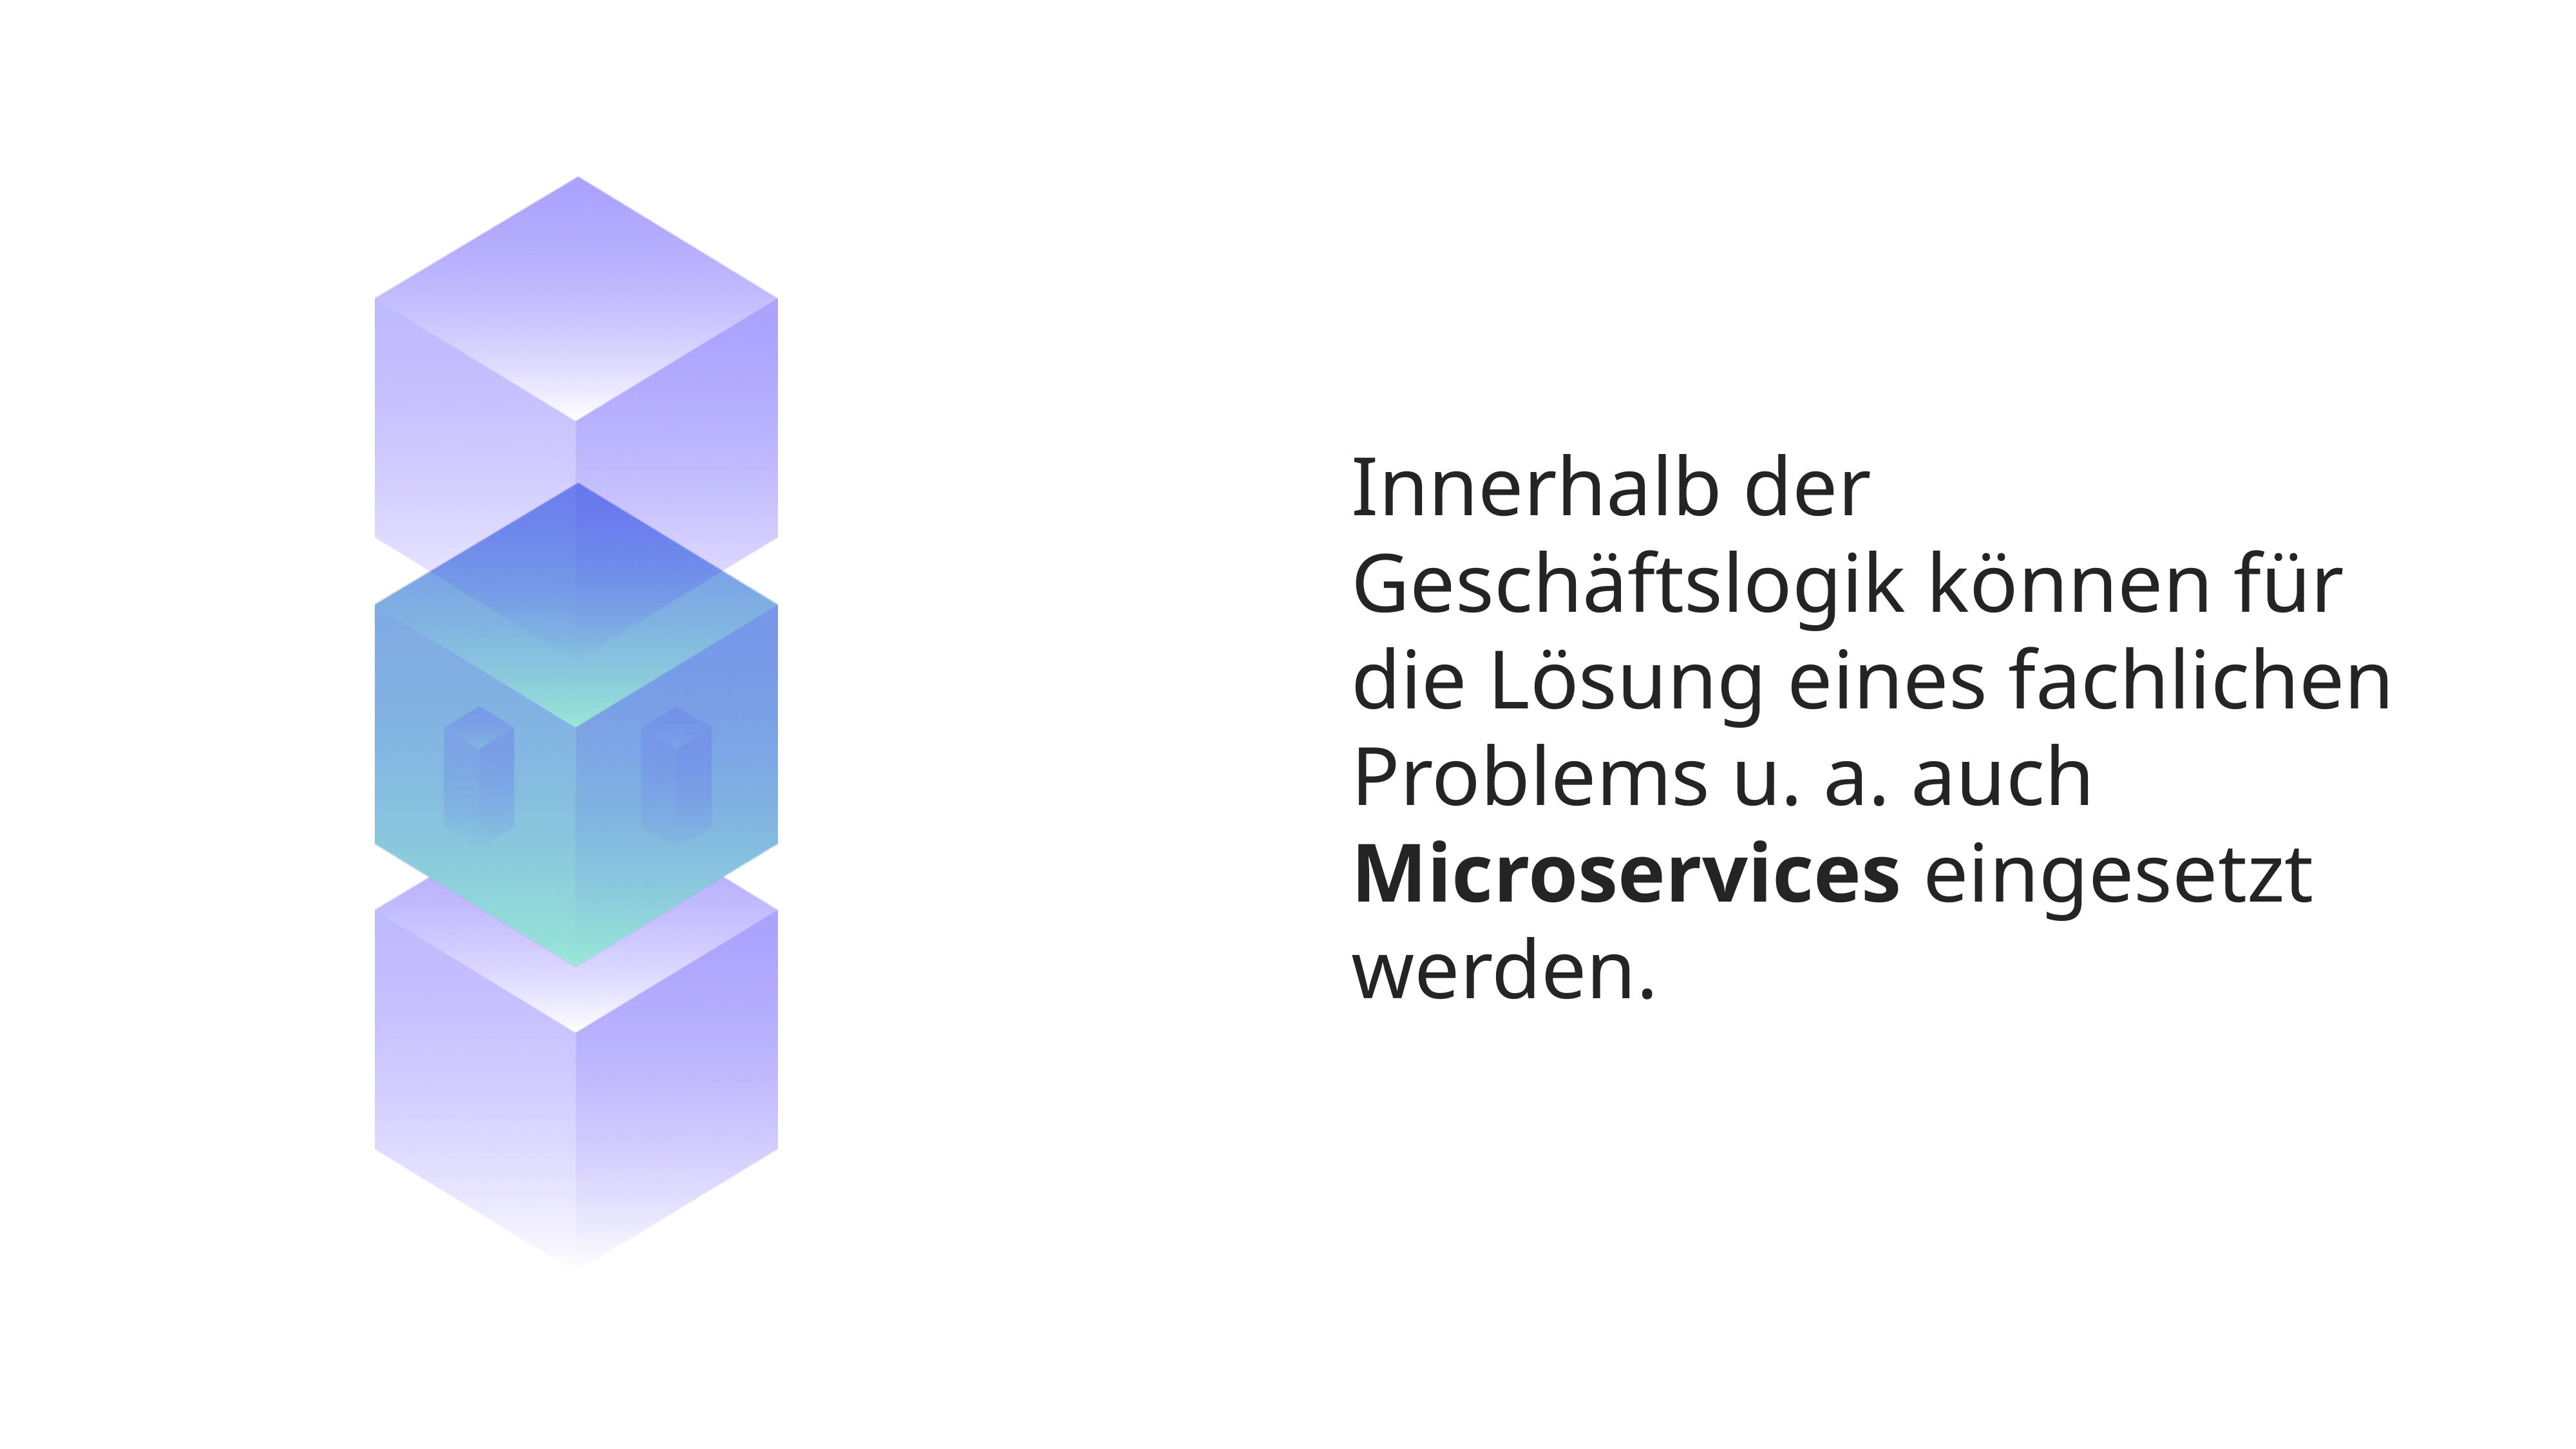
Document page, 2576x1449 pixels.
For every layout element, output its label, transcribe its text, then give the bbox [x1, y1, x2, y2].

picture [375, 176, 778, 1273]
list Innerhalb der Geschäftslogik können für die Lösung eines fachlichen Problems u. a. auch Microservices eingesetzt werden. [1351, 127, 2423, 1322]
